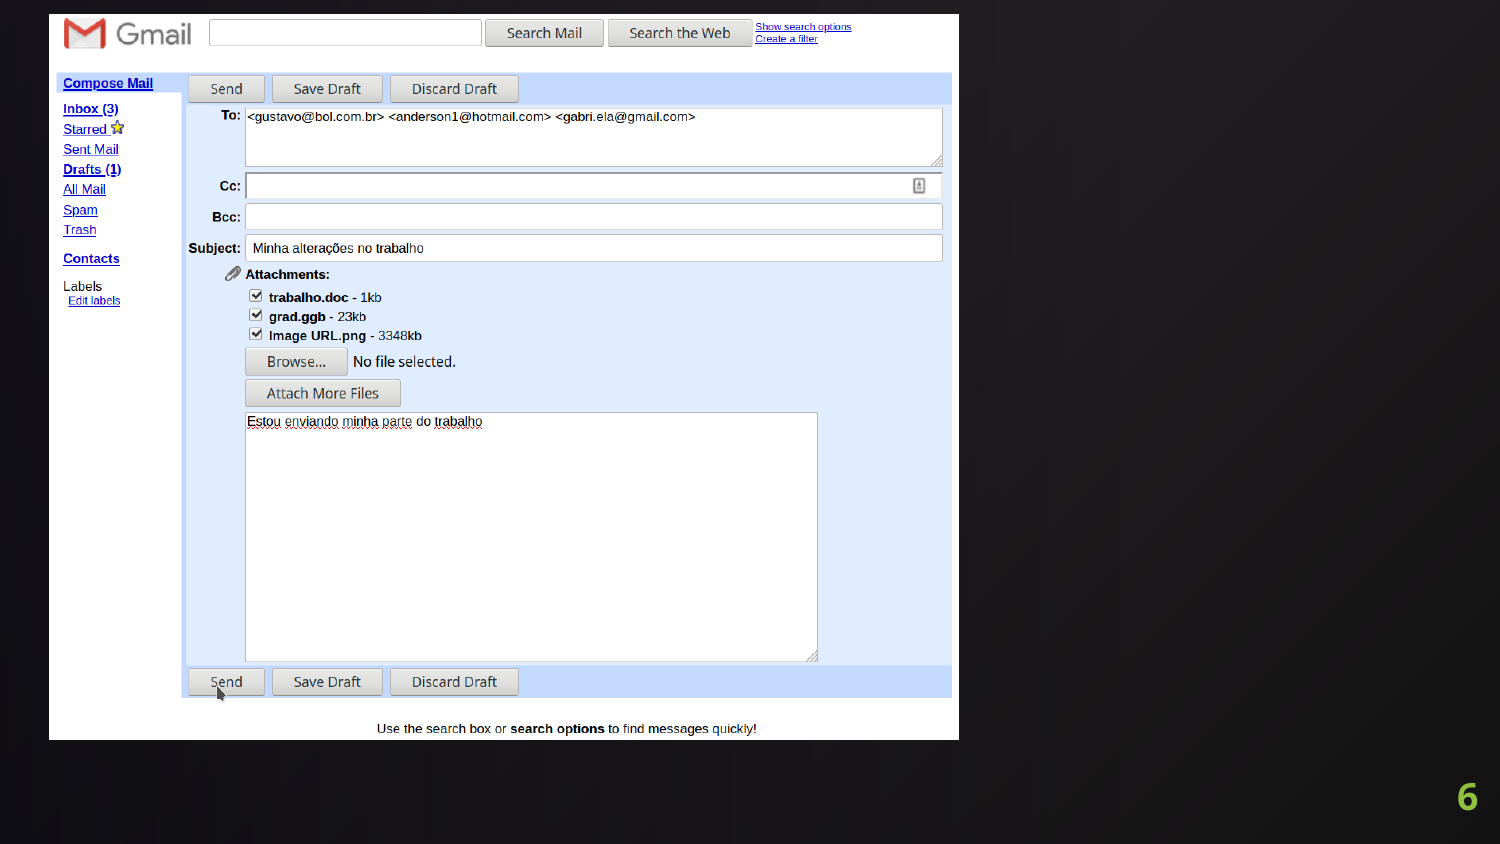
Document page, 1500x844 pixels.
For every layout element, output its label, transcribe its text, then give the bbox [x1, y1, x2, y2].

picture [49, 14, 959, 740]
slide_number <number> [1407, 752, 1494, 844]
